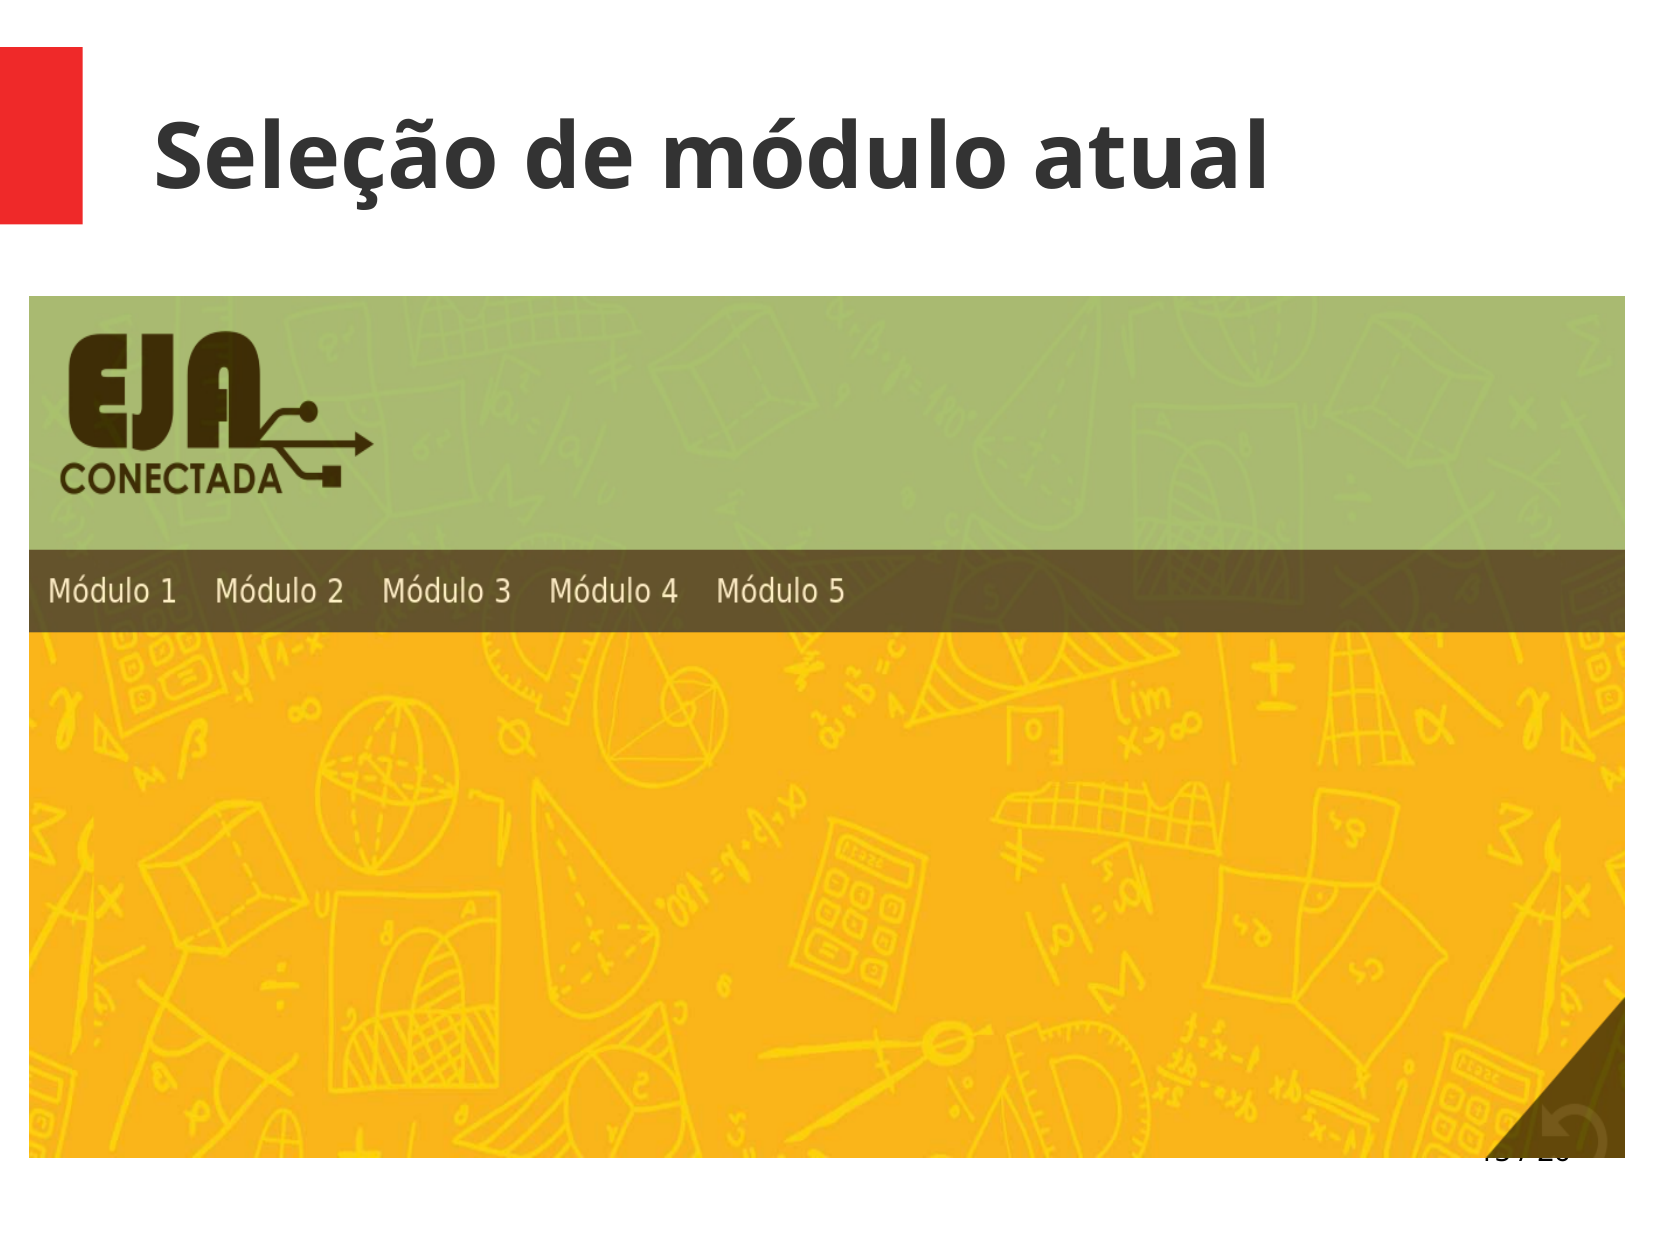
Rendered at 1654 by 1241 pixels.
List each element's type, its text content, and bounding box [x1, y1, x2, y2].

picture [29, 296, 1625, 1158]
title Seleção de módulo atual [118, 37, 1571, 269]
